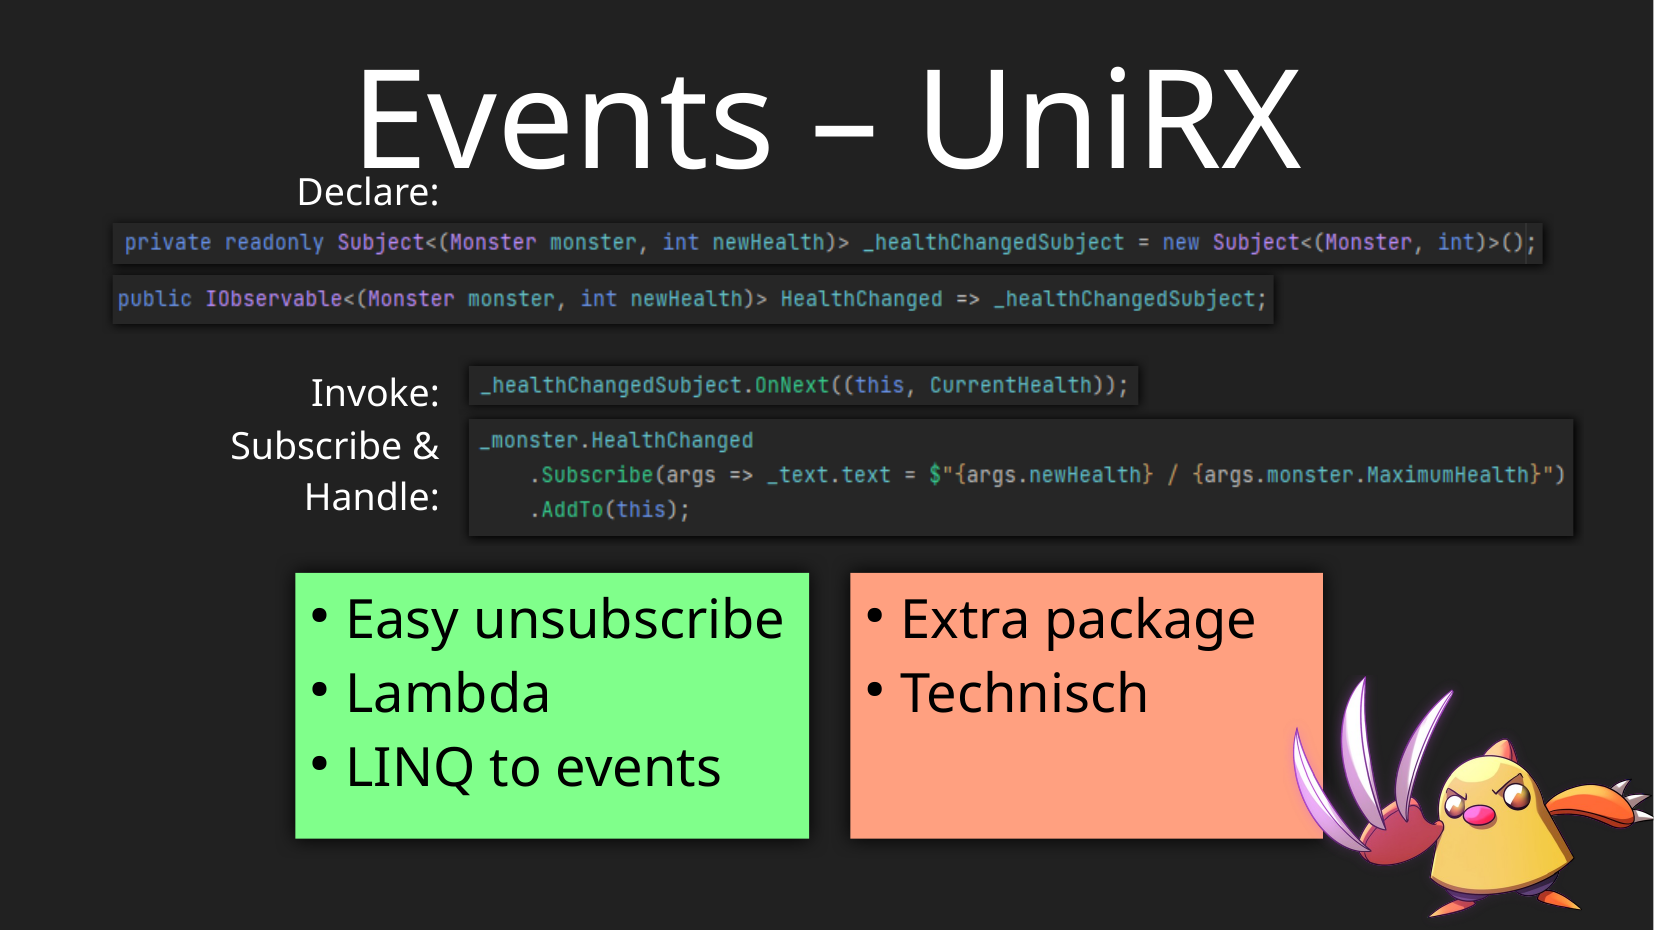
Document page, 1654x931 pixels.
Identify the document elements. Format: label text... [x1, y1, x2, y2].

picture [1283, 675, 1654, 931]
text_box Easy unsubscribe Lambda LINQ to events [295, 572, 810, 839]
picture [112, 275, 1274, 324]
text_box Extra package Technisch [850, 572, 1323, 839]
text_box Invoke: [129, 359, 455, 412]
text_box Declare: [129, 158, 455, 216]
title Events – UniRX [82, 35, 1571, 194]
picture [112, 223, 1543, 264]
picture [468, 366, 1139, 405]
text_box Subscribe & Handle: [88, 412, 455, 515]
picture [468, 419, 1574, 536]
